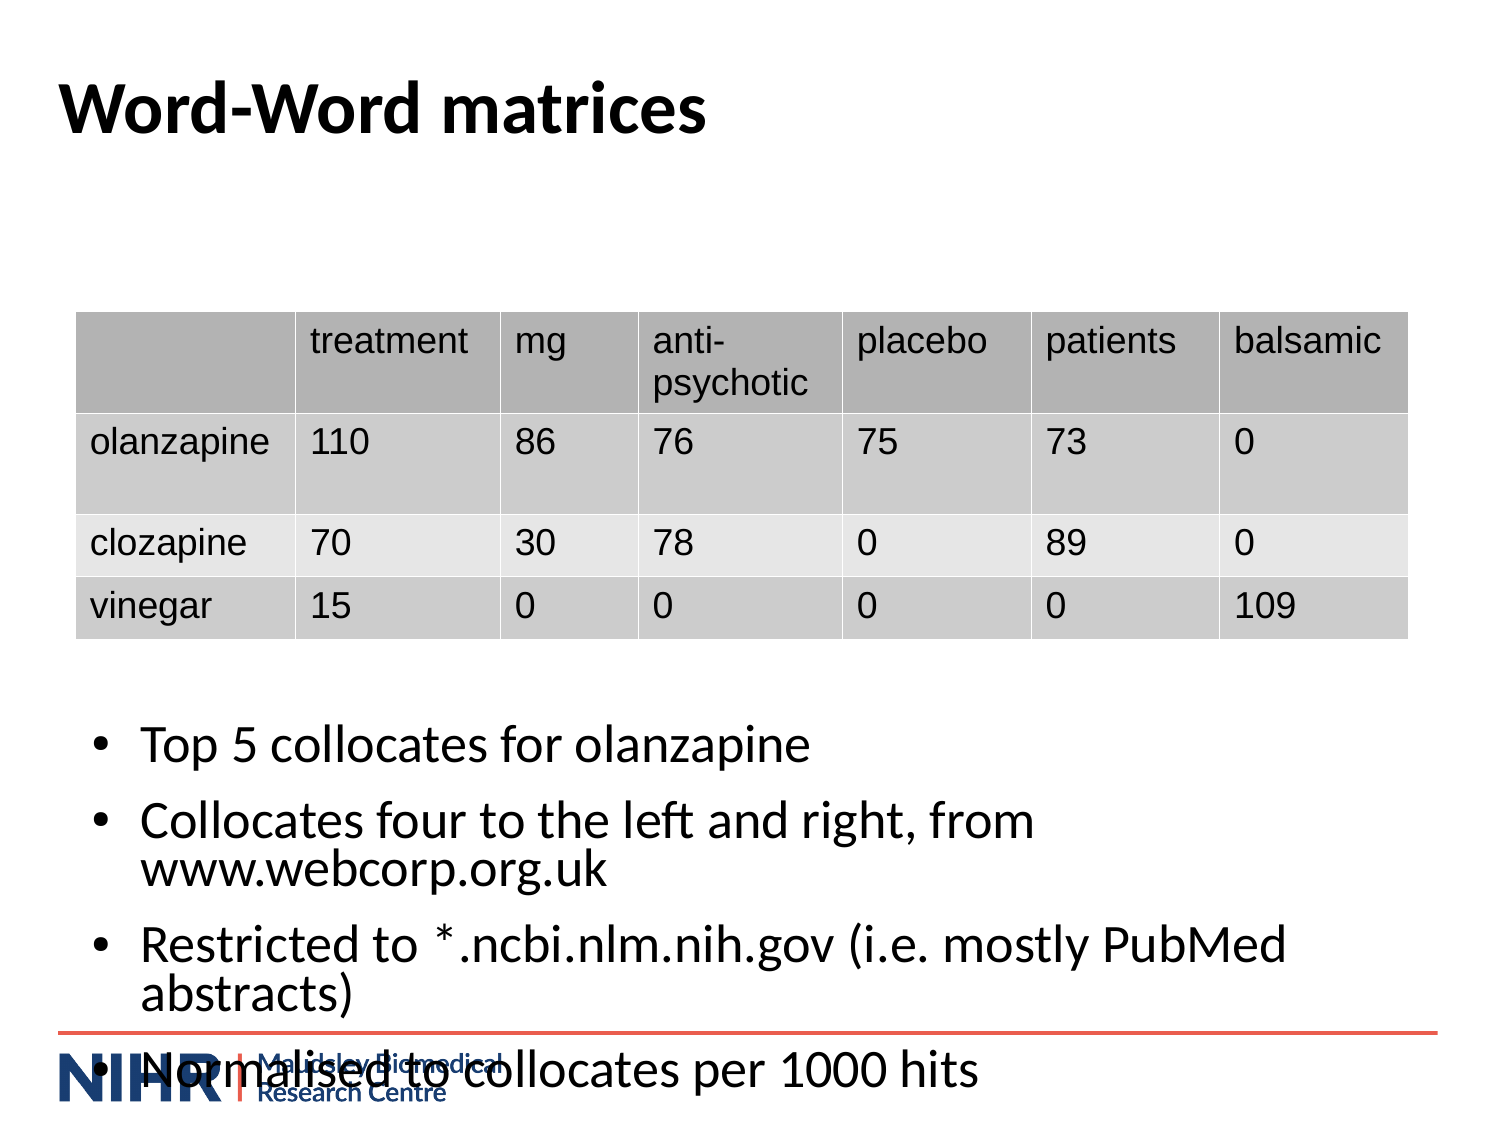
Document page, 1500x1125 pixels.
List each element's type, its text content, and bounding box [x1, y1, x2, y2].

picture [29, 1018, 531, 1125]
table_cell olanzapine [76, 414, 295, 514]
table_cell vinegar [76, 577, 295, 639]
table_cell 0 [1220, 414, 1408, 514]
table_header [76, 312, 295, 413]
table_cell 0 [843, 515, 1031, 576]
table_cell 78 [639, 515, 842, 576]
table_cell 0 [501, 577, 638, 639]
table_cell 0 [1220, 515, 1408, 576]
table_cell 15 [296, 577, 500, 639]
table_cell 0 [843, 577, 1031, 639]
table_cell 75 [843, 414, 1031, 514]
table_header patients [1032, 312, 1219, 413]
table_cell 89 [1032, 515, 1219, 576]
title Word-Word matrices [58, 21, 1409, 209]
table_cell 73 [1032, 414, 1219, 514]
table_header anti- psychotic [639, 312, 842, 413]
table_cell 70 [296, 515, 500, 576]
table_cell clozapine [76, 515, 295, 576]
table_header placebo [843, 312, 1031, 413]
table_cell 0 [1032, 577, 1219, 639]
list Top 5 collocates for olanzapine Collocates four to the left and right, from www.webcorp.org.uk Restricted to *.ncbi.nlm.nih.gov (i.e. mostly PubMed abstracts) Normalised to collocates per 1000 hits [75, 723, 1436, 1099]
table_cell 0 [639, 577, 842, 639]
table_header treatment [296, 312, 500, 413]
table_cell 30 [501, 515, 638, 576]
table_cell 109 [1220, 577, 1408, 639]
table_cell 110 [296, 414, 500, 514]
table_header mg [501, 312, 638, 413]
table_cell 76 [639, 414, 842, 514]
table_cell 86 [501, 414, 638, 514]
table_header balsamic [1220, 312, 1408, 413]
